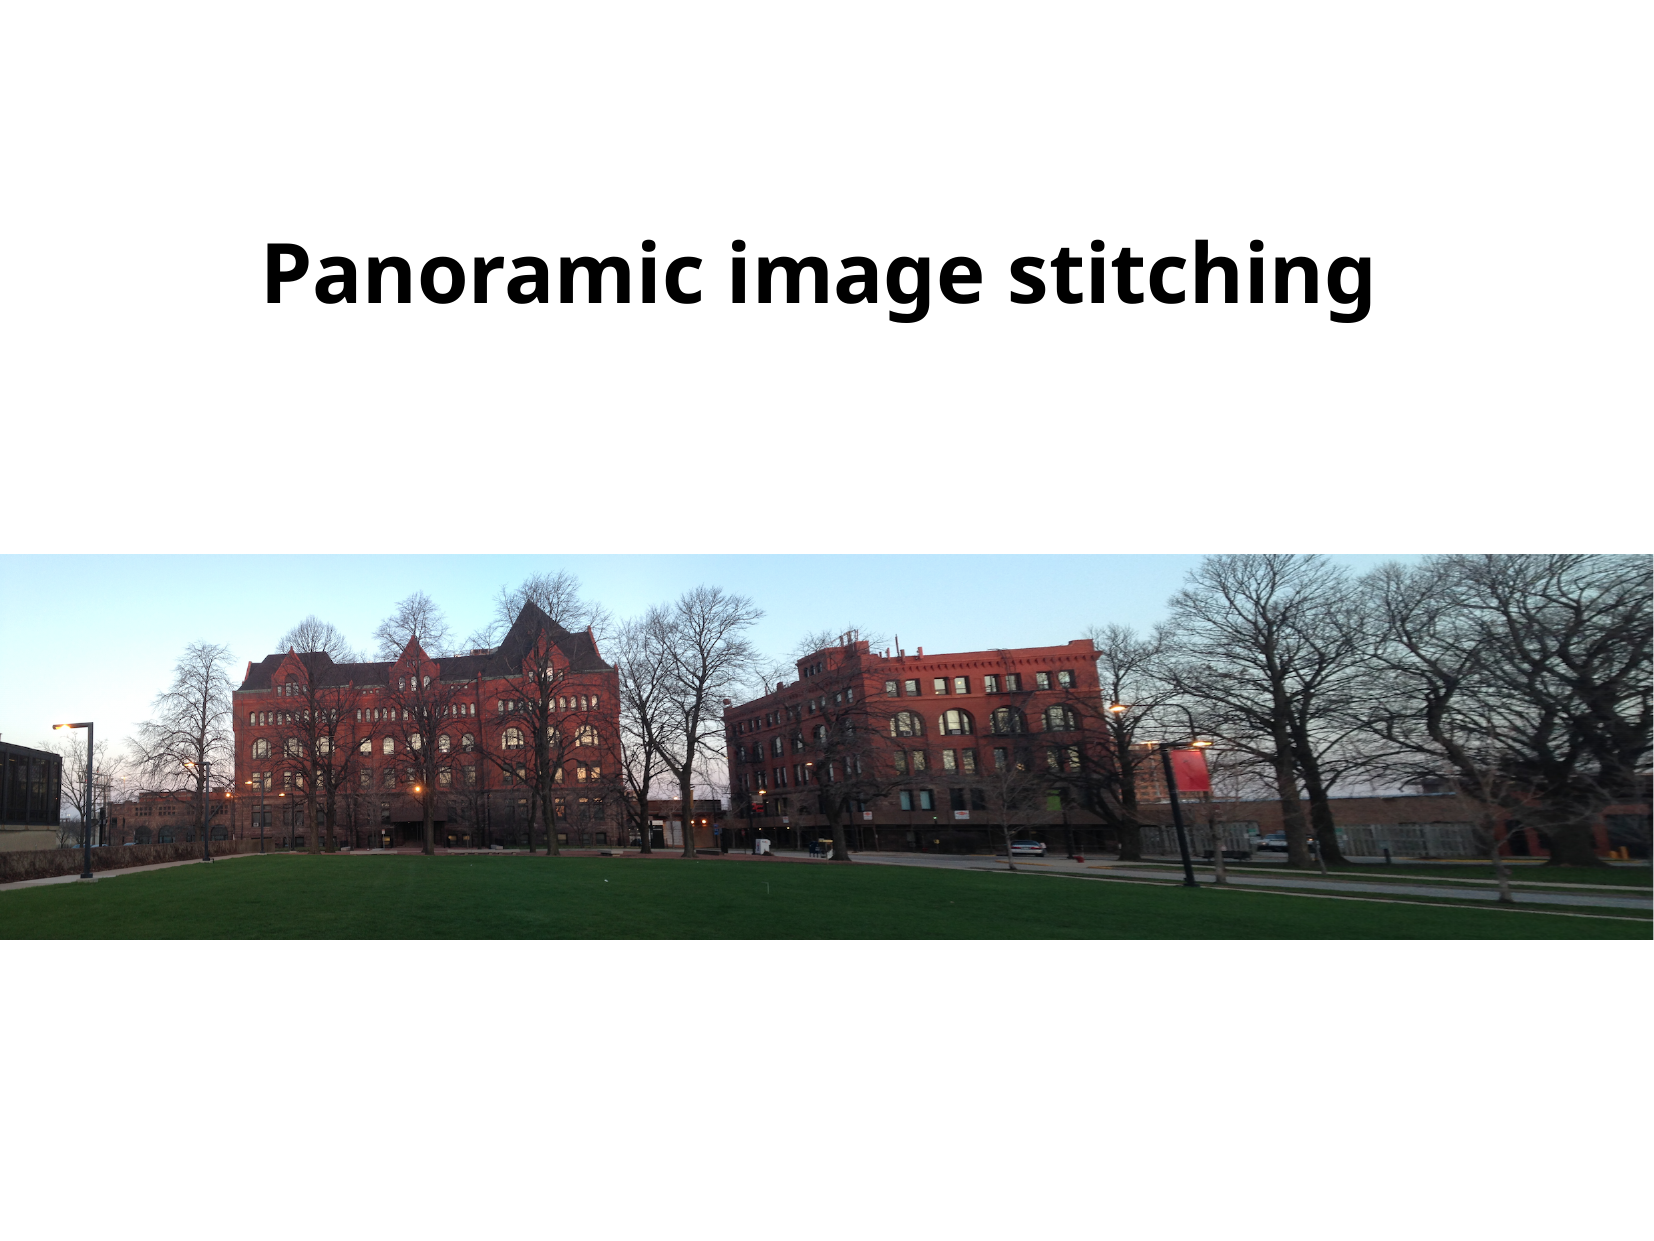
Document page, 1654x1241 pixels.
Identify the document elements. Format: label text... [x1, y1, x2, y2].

picture [0, 554, 1654, 940]
title Panoramic image stitching [75, 167, 1564, 376]
